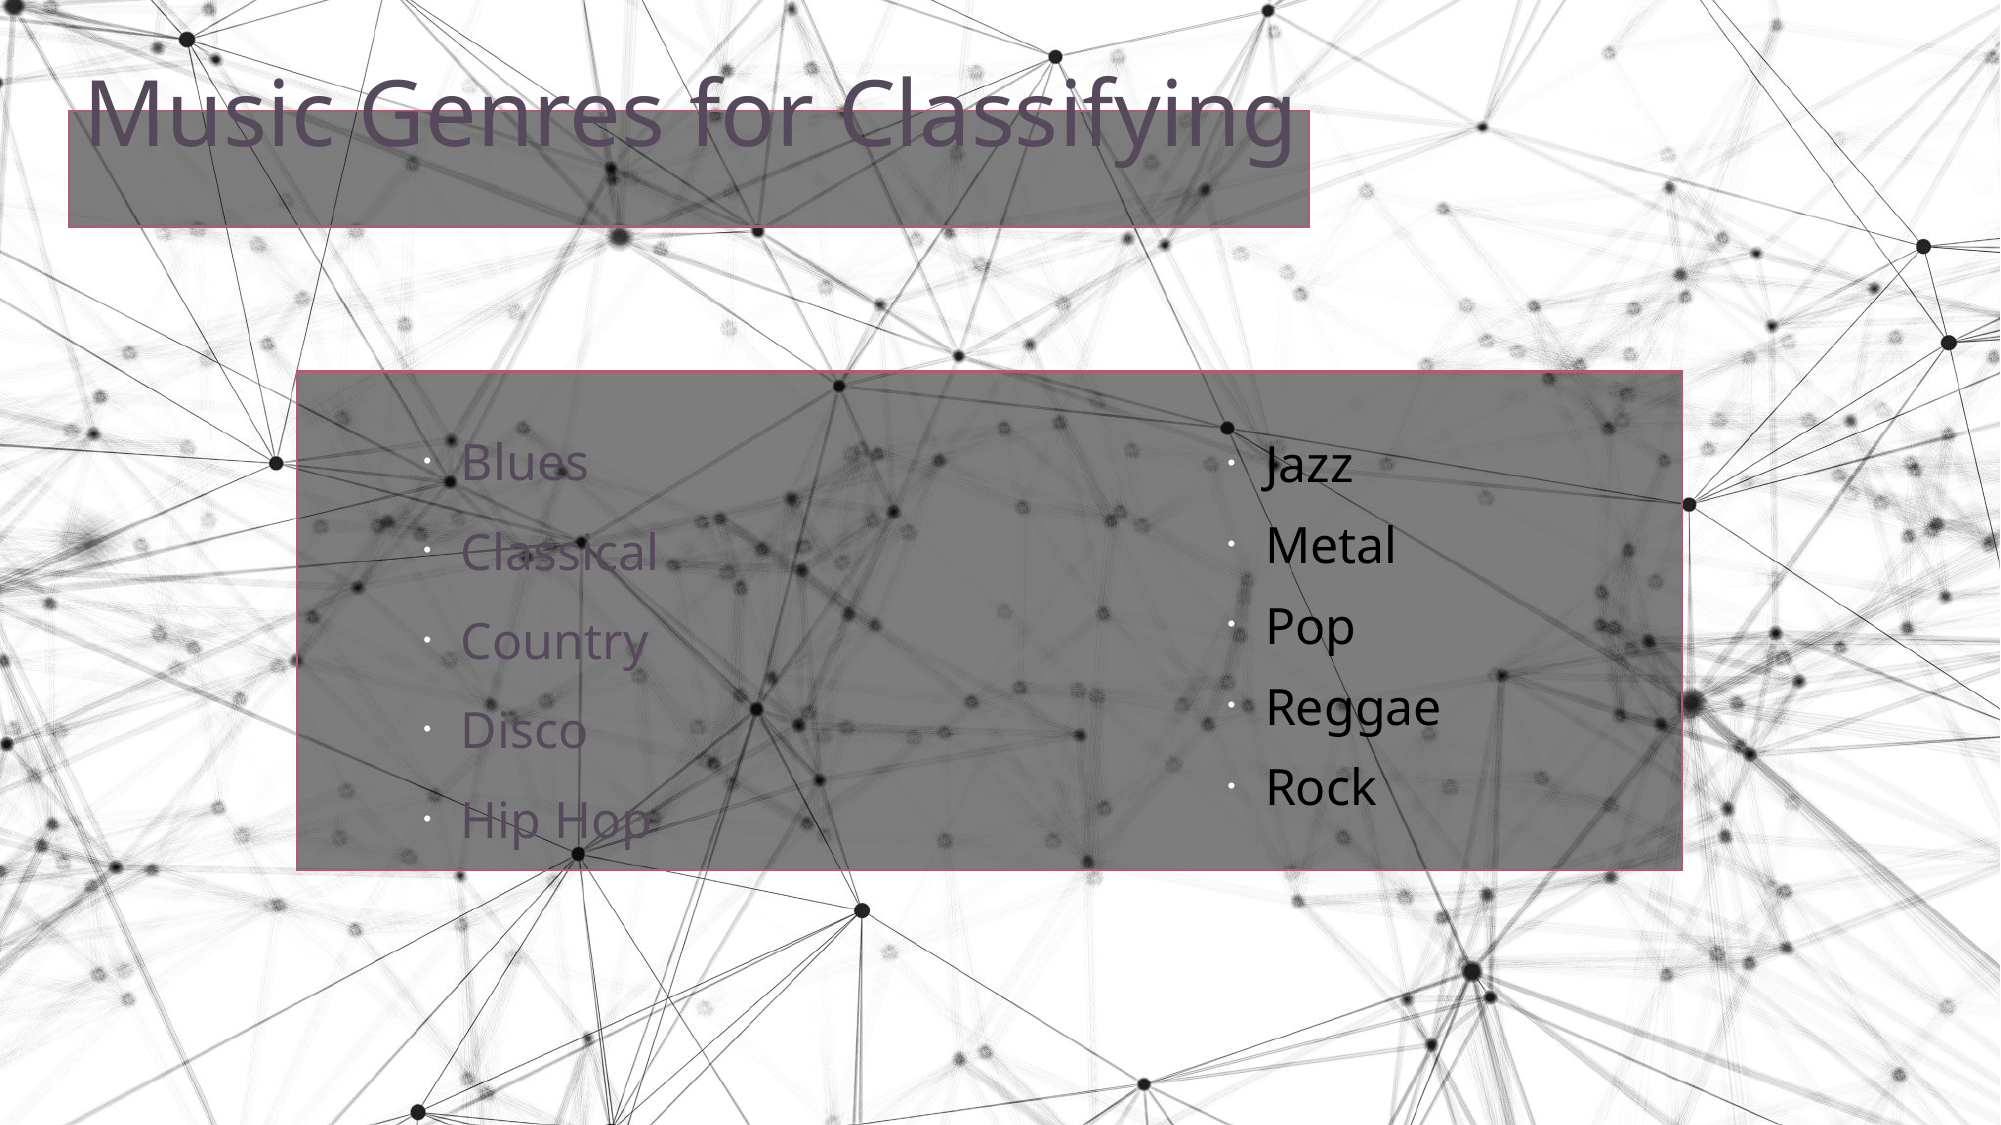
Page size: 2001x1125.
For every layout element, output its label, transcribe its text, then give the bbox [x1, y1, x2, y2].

text_box [296, 371, 1682, 870]
picture [0, 0, 2000, 1125]
list Blues Classical Country Disco Hip Hop [408, 423, 788, 839]
text_box Jazz Metal Pop Reggae Rock [1212, 425, 1592, 841]
title Music Genres for Classifying [68, 59, 1799, 278]
